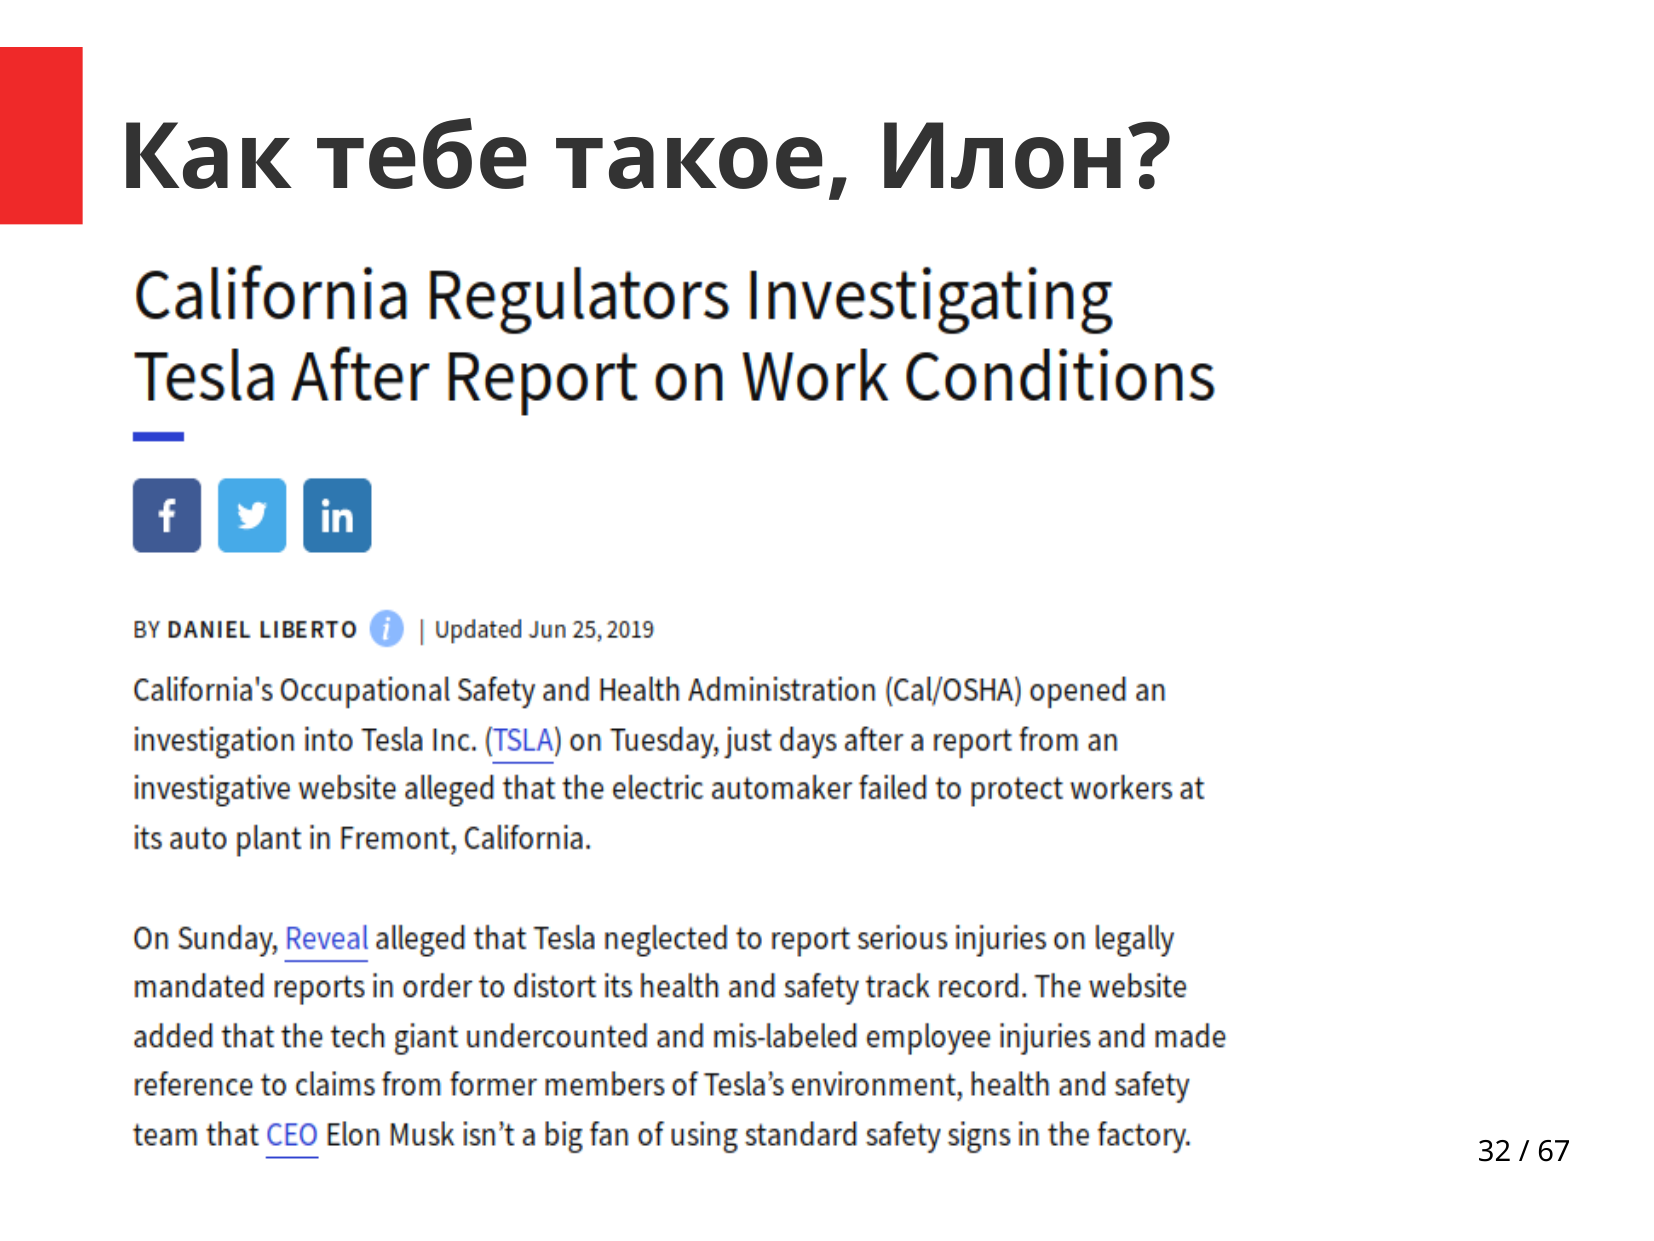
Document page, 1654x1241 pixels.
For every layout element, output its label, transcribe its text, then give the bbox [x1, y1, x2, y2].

title Как тебе такое, Илон? [118, 49, 1571, 257]
picture [106, 249, 1406, 1170]
